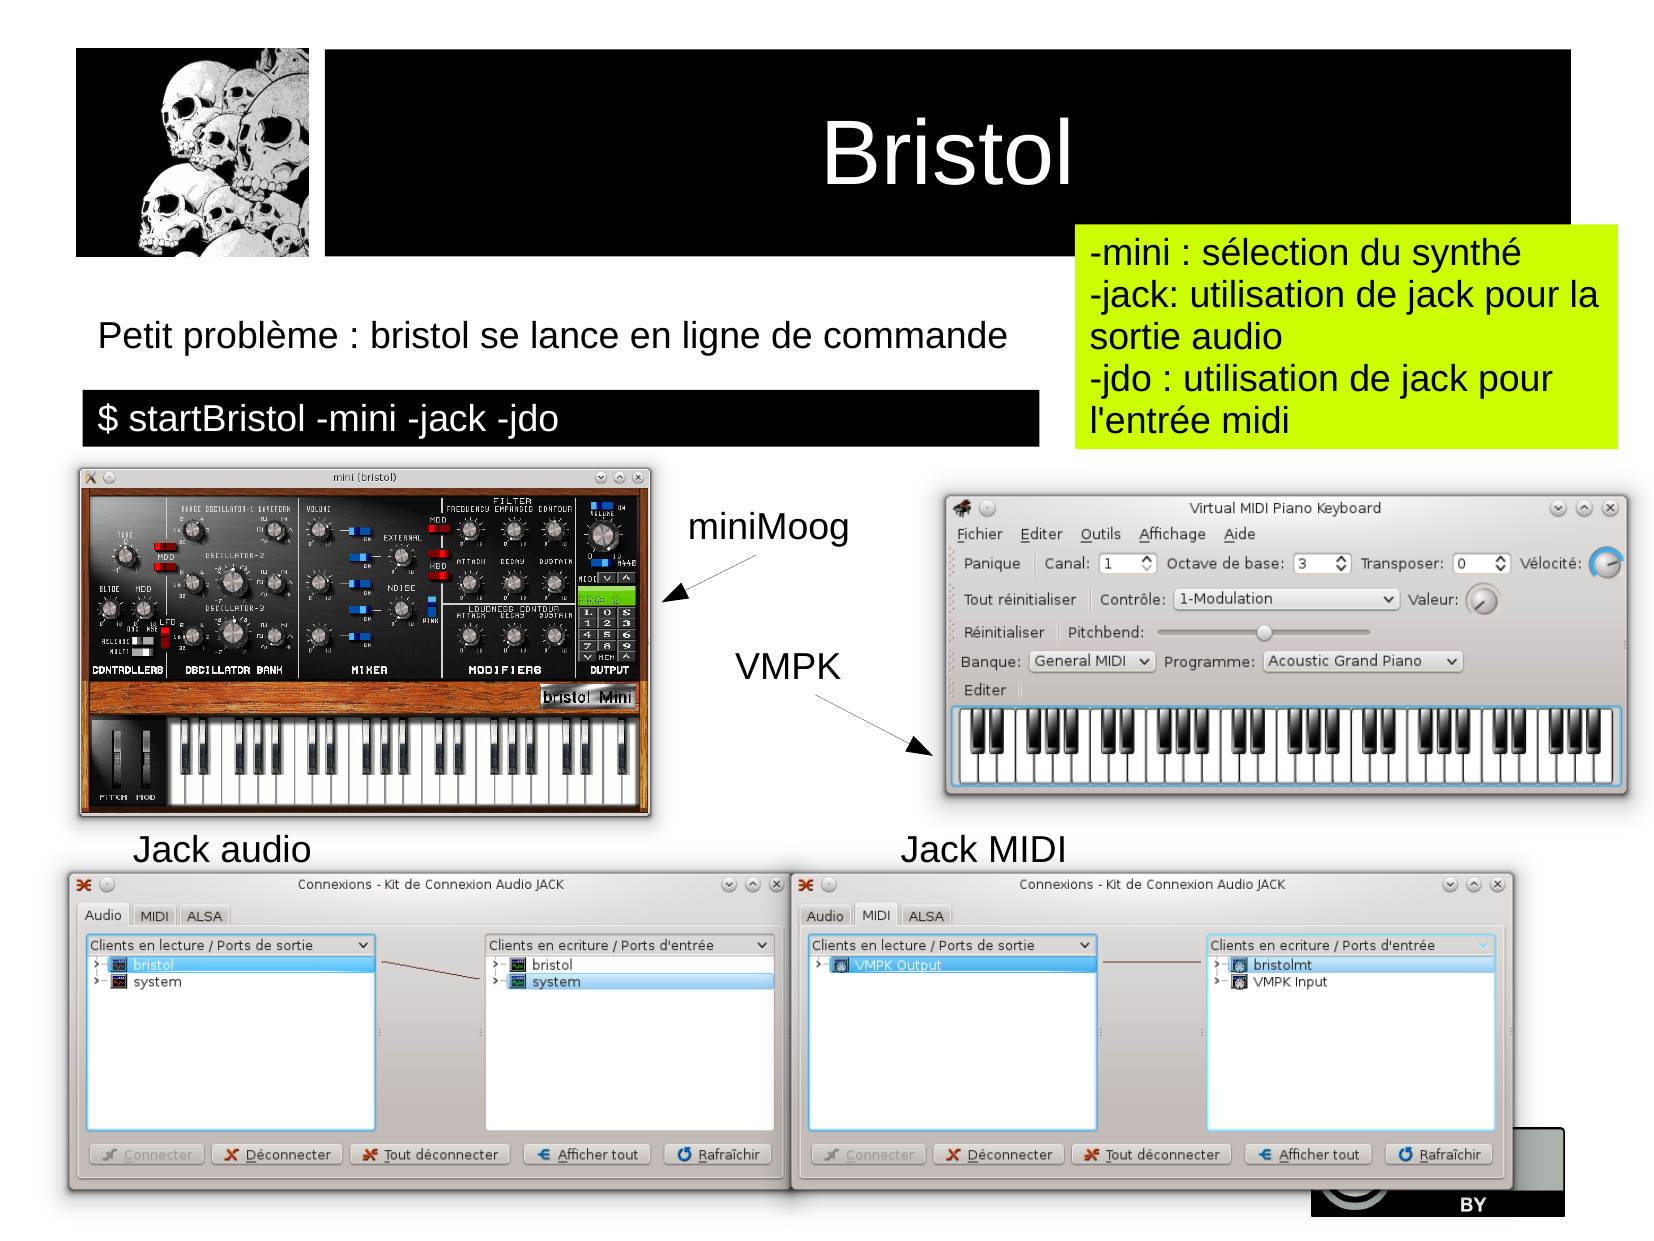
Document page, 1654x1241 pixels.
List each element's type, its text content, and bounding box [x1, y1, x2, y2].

text_box VMPK [720, 637, 875, 695]
title Bristol [324, 49, 1571, 257]
text_box Jack MIDI [885, 820, 1170, 878]
text_box miniMoog [673, 498, 886, 556]
text_box Petit problème : bristol se lance en ligne de commande [82, 307, 1040, 364]
text_box $ startBristol -mini -jack -jdo [82, 389, 1040, 447]
text_box Jack audio [118, 820, 485, 878]
picture [28, 436, 1654, 1231]
picture [76, 48, 309, 257]
text_box -mini : sélection du synthé -jack: utilisation de jack pour la sortie audio -jdo : utilisation de jack pour l'entrée midi [1074, 224, 1619, 450]
